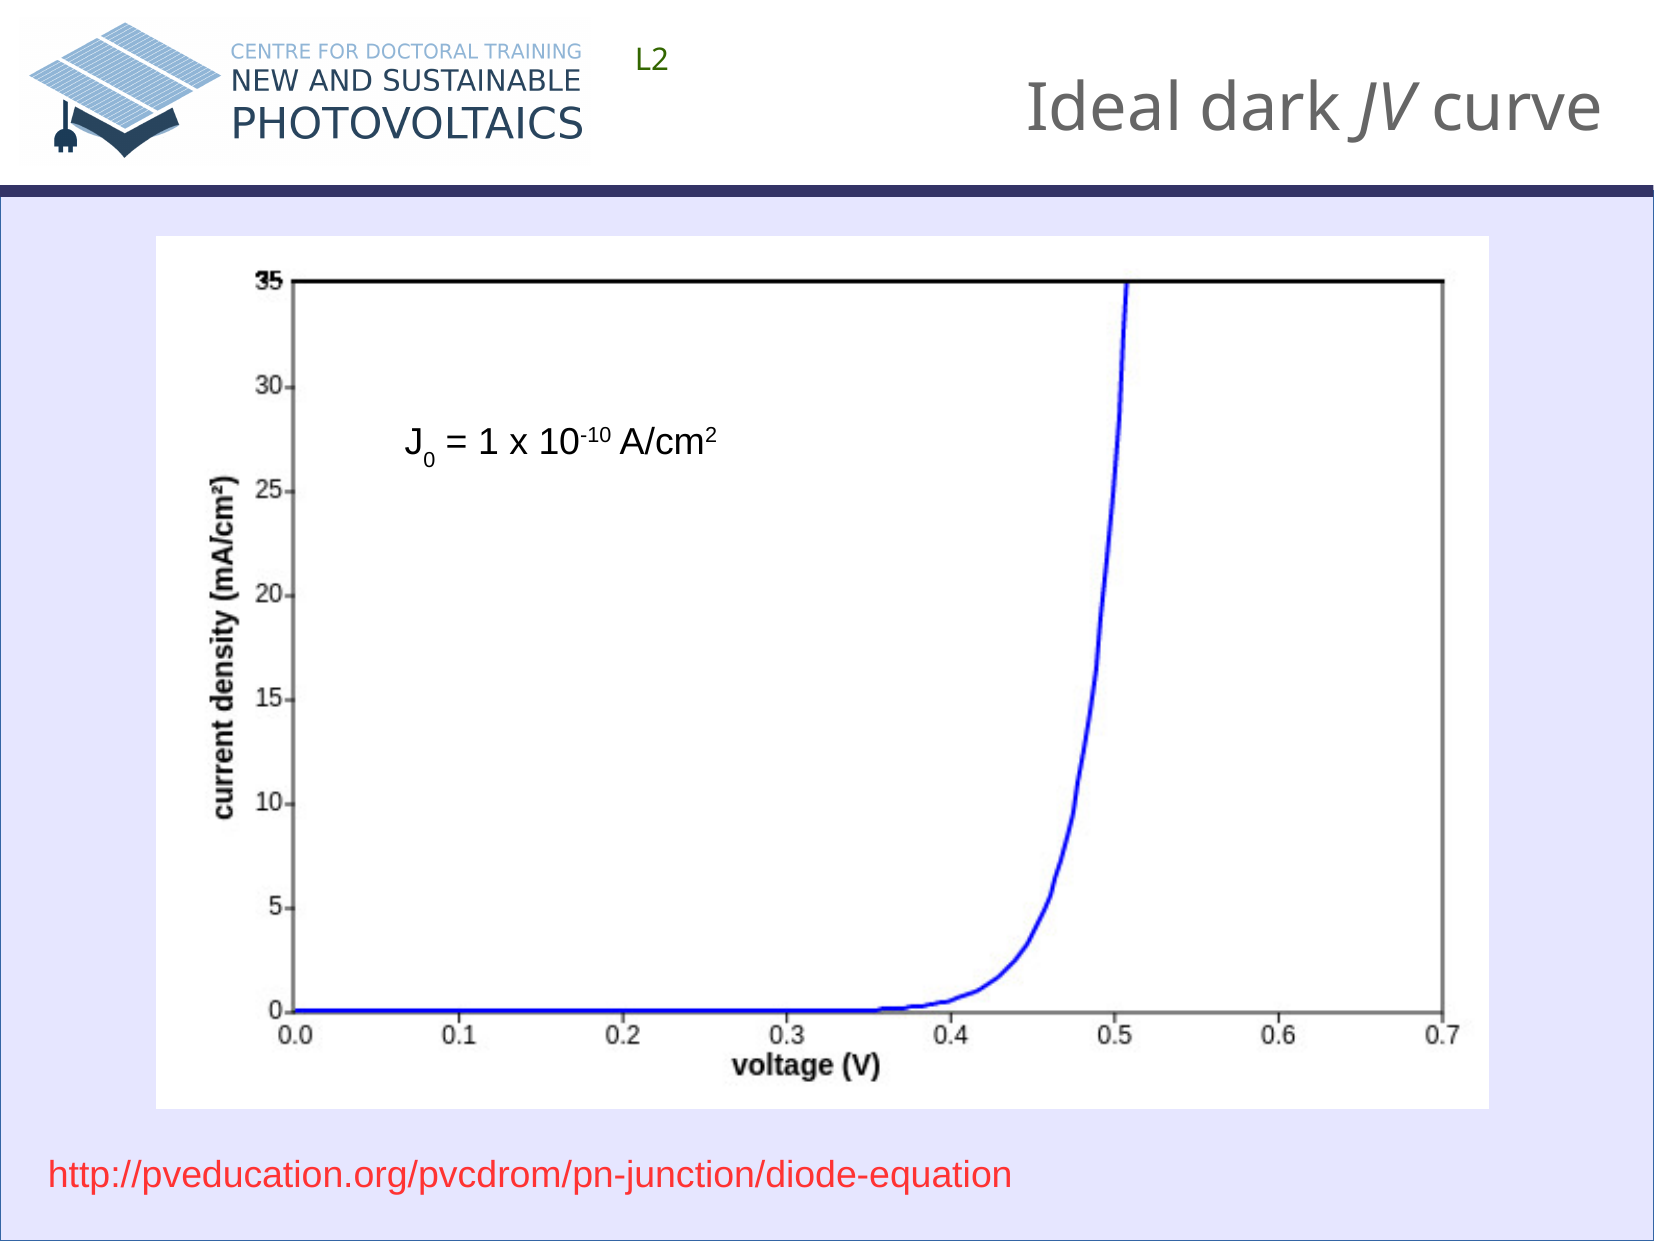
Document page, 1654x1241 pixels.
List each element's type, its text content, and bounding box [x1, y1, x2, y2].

picture [19, 17, 591, 166]
picture [156, 236, 1489, 1110]
text_box J0 = 1 x 10-10 A/cm2 [389, 413, 1075, 480]
text_box http://pveducation.org/pvcdrom/pn-junction/diode-equation [33, 1145, 1028, 1203]
text_box [0, 197, 1654, 1241]
text_box Ideal dark JV curve [767, 51, 1619, 142]
text_box L2 [620, 29, 880, 80]
